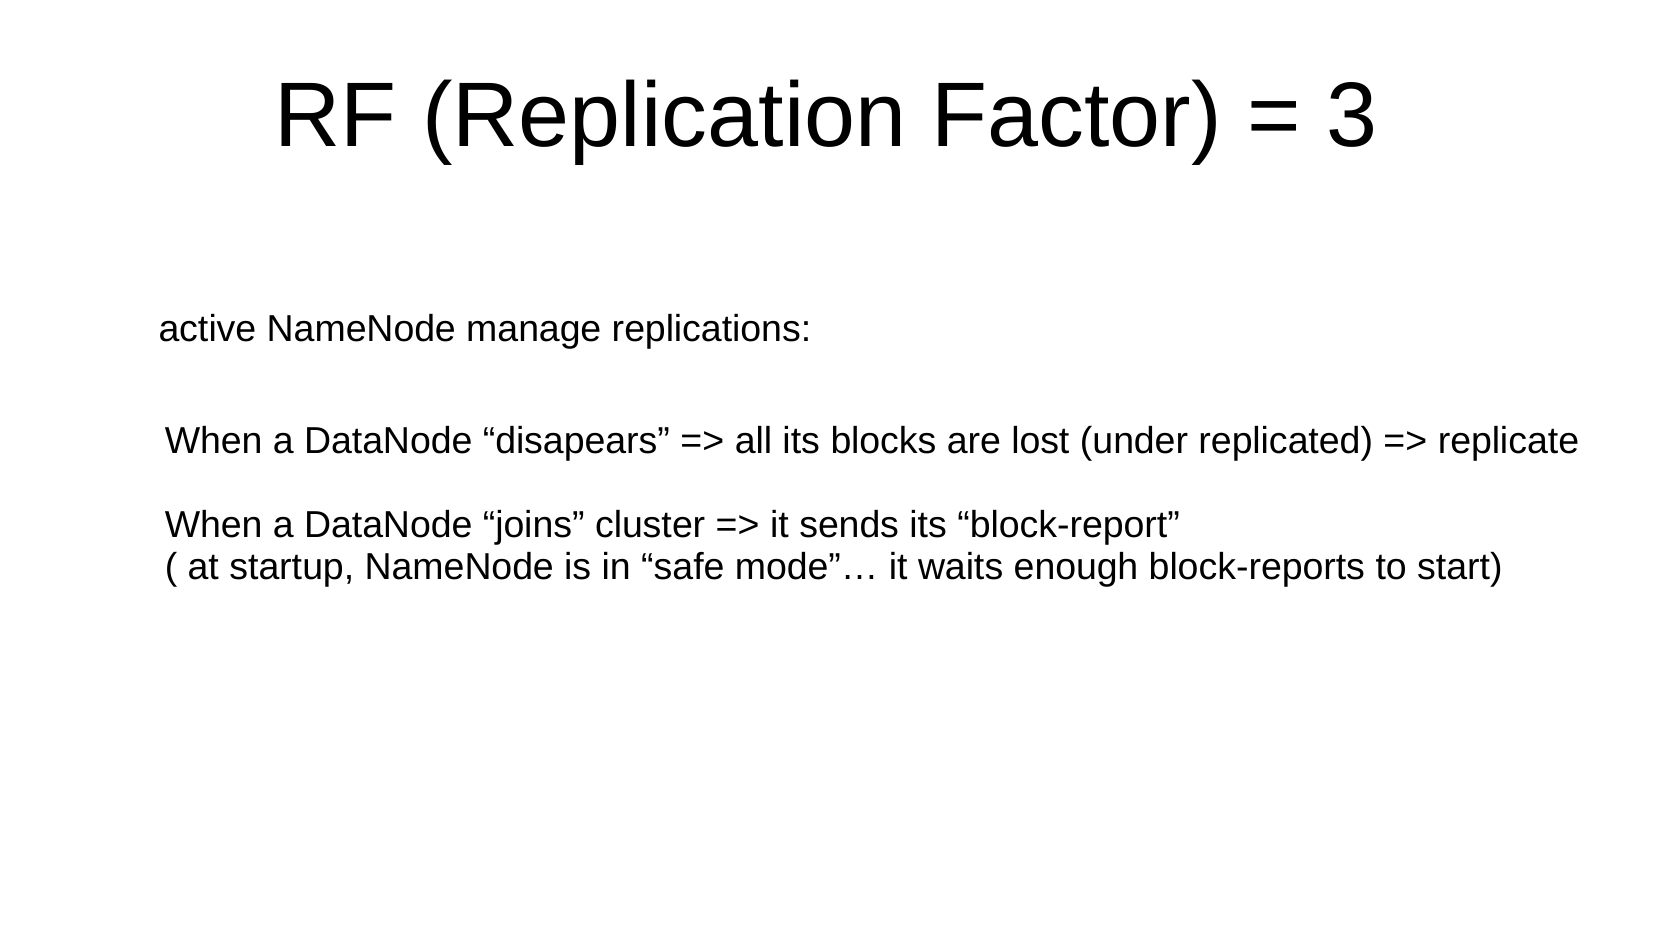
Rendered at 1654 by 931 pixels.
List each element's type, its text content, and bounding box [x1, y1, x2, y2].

title RF (Replication Factor) = 3 [82, 37, 1571, 193]
text_box active NameNode manage replications: [143, 300, 827, 357]
text_box When a DataNode “disapears” => all its blocks are lost (under replicated) => replicate When a DataNode “joins” cluster => it sends its “block-report” ( at startup, NameNode is in “safe mode”… it waits enough block-reports to start) [150, 412, 1595, 638]
